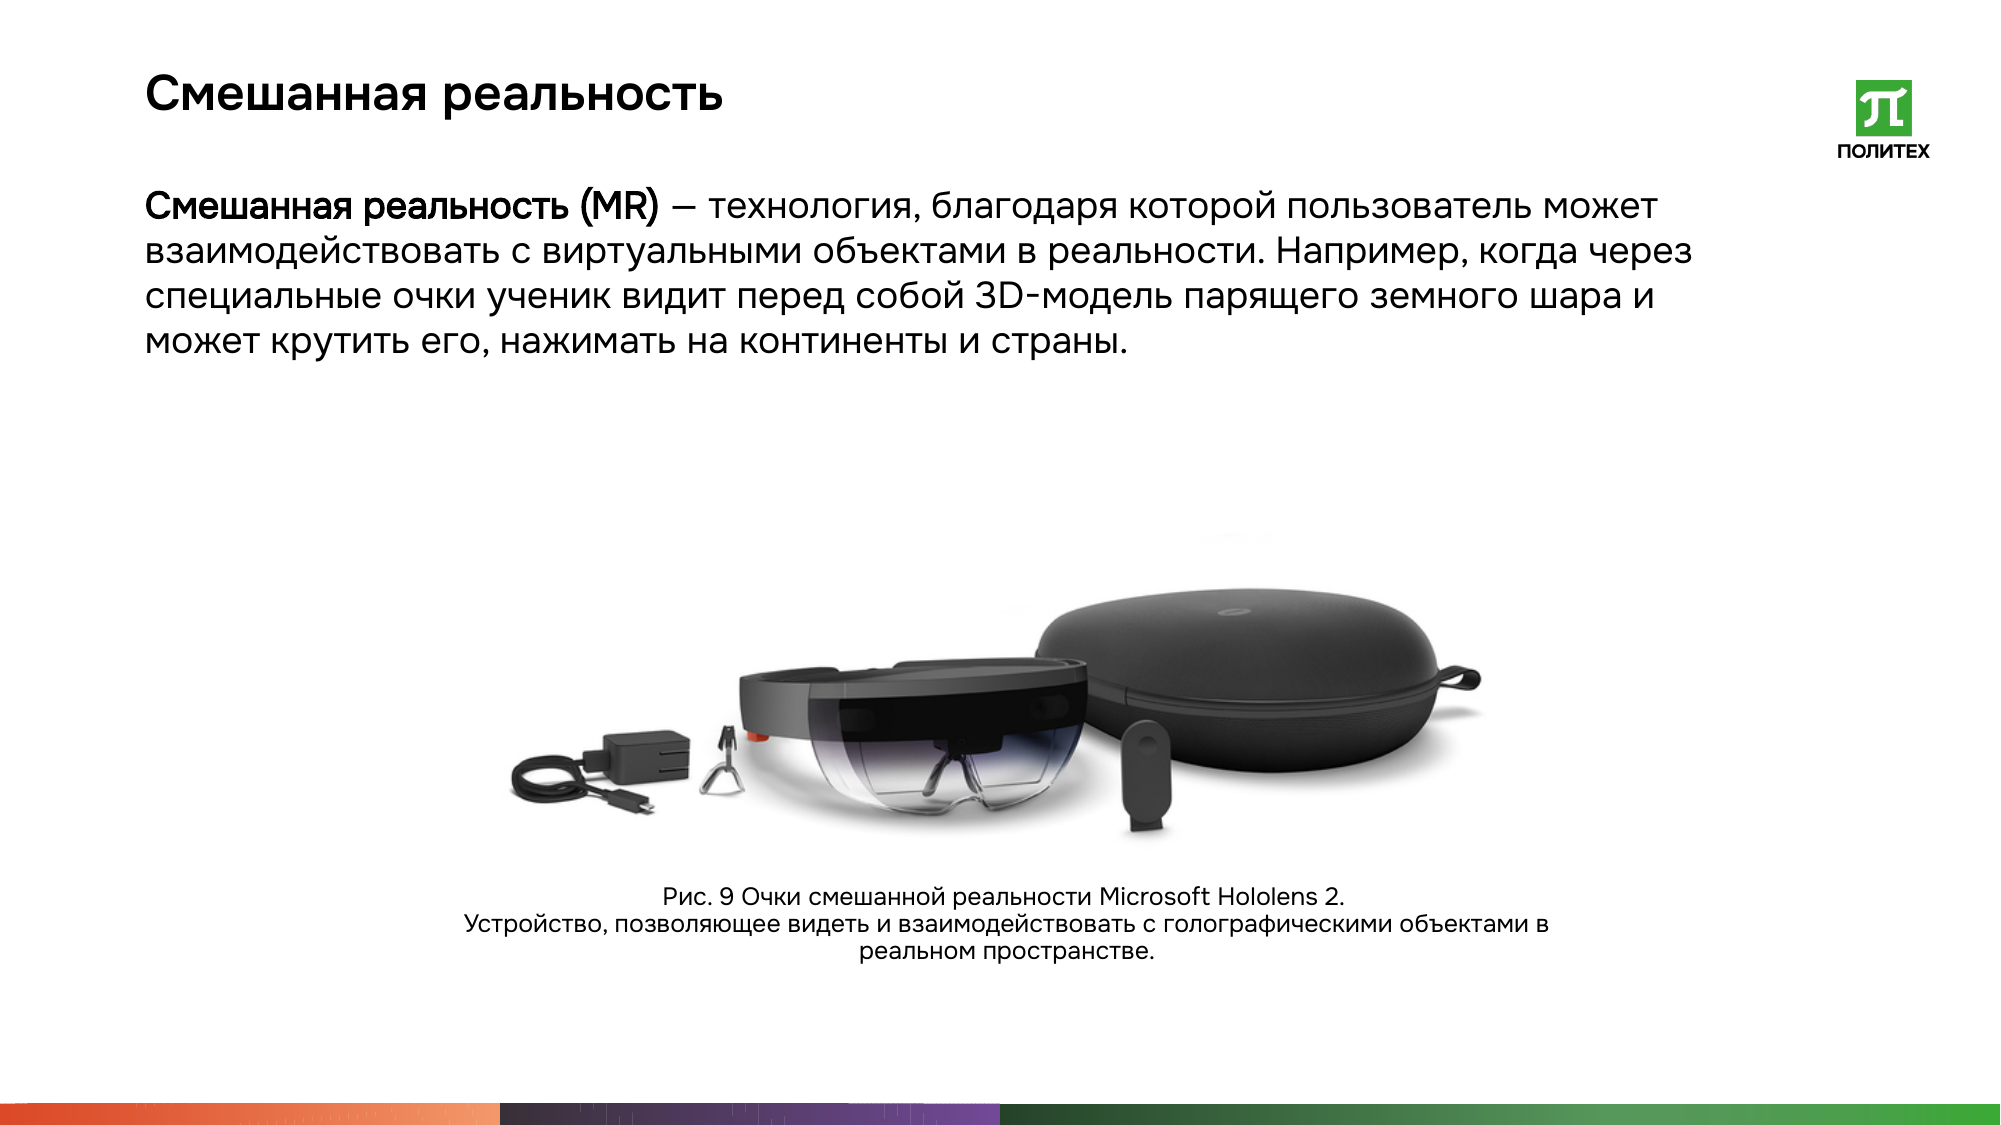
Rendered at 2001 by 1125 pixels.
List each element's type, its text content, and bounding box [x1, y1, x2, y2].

picture [489, 516, 1511, 876]
picture [1838, 80, 1930, 158]
title Смешанная реальность [130, 60, 1612, 160]
text_box Смешанная реальность (MR) — технология, благодаря которой пользователь может взаимодействовать с виртуальными объектами в реальности. Например, когда через специальные очки ученик видит перед собой 3D-модель парящего земного шара и может крутить его, нажимать на континенты и страны. [130, 173, 1768, 369]
text_box Рис. 9 Очки смешанной реальности Microsoft Hololens 2. Устройство, позволяющее видеть и взаимодействовать с голографическими объектами в реальном пространстве. [409, 876, 1606, 1052]
